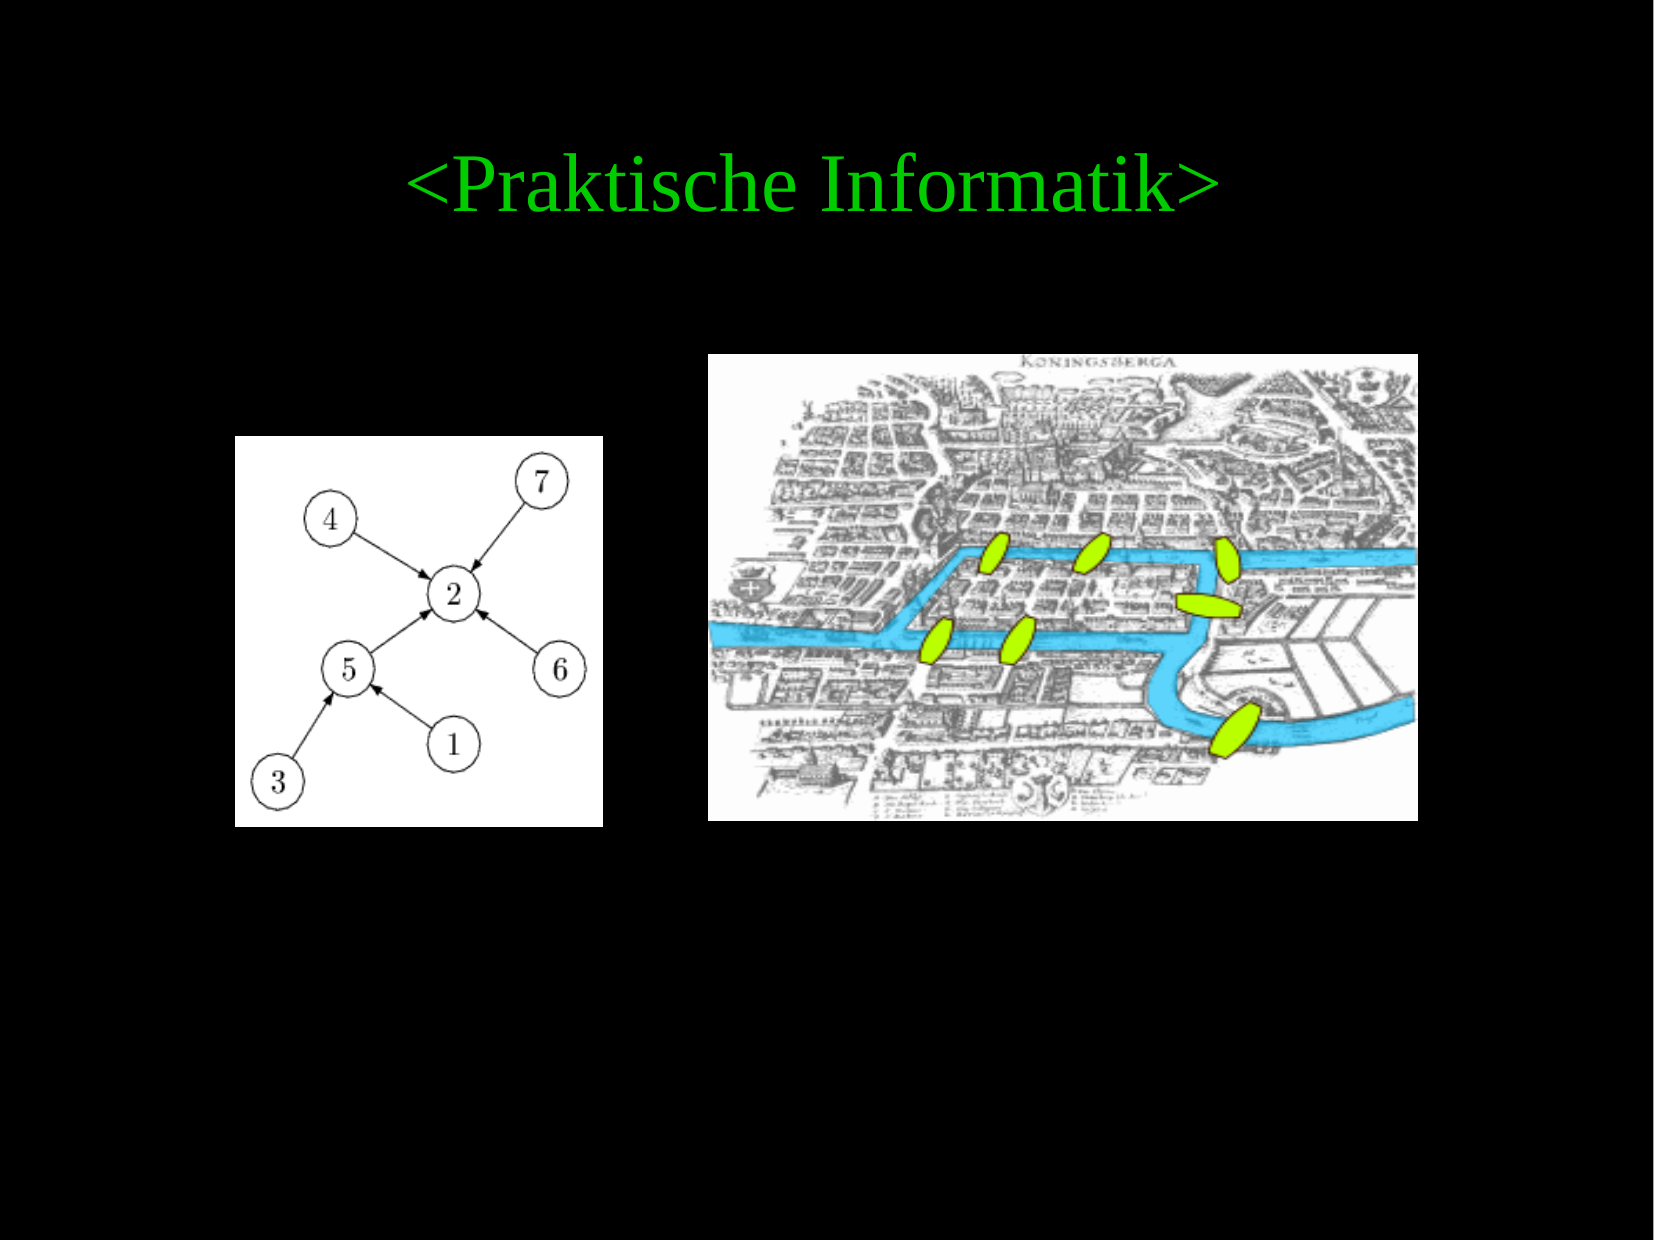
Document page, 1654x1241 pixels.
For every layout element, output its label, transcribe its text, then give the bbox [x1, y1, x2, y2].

text_box <Praktische Informatik> [389, 129, 1335, 329]
picture [708, 354, 1418, 821]
picture [235, 436, 603, 827]
